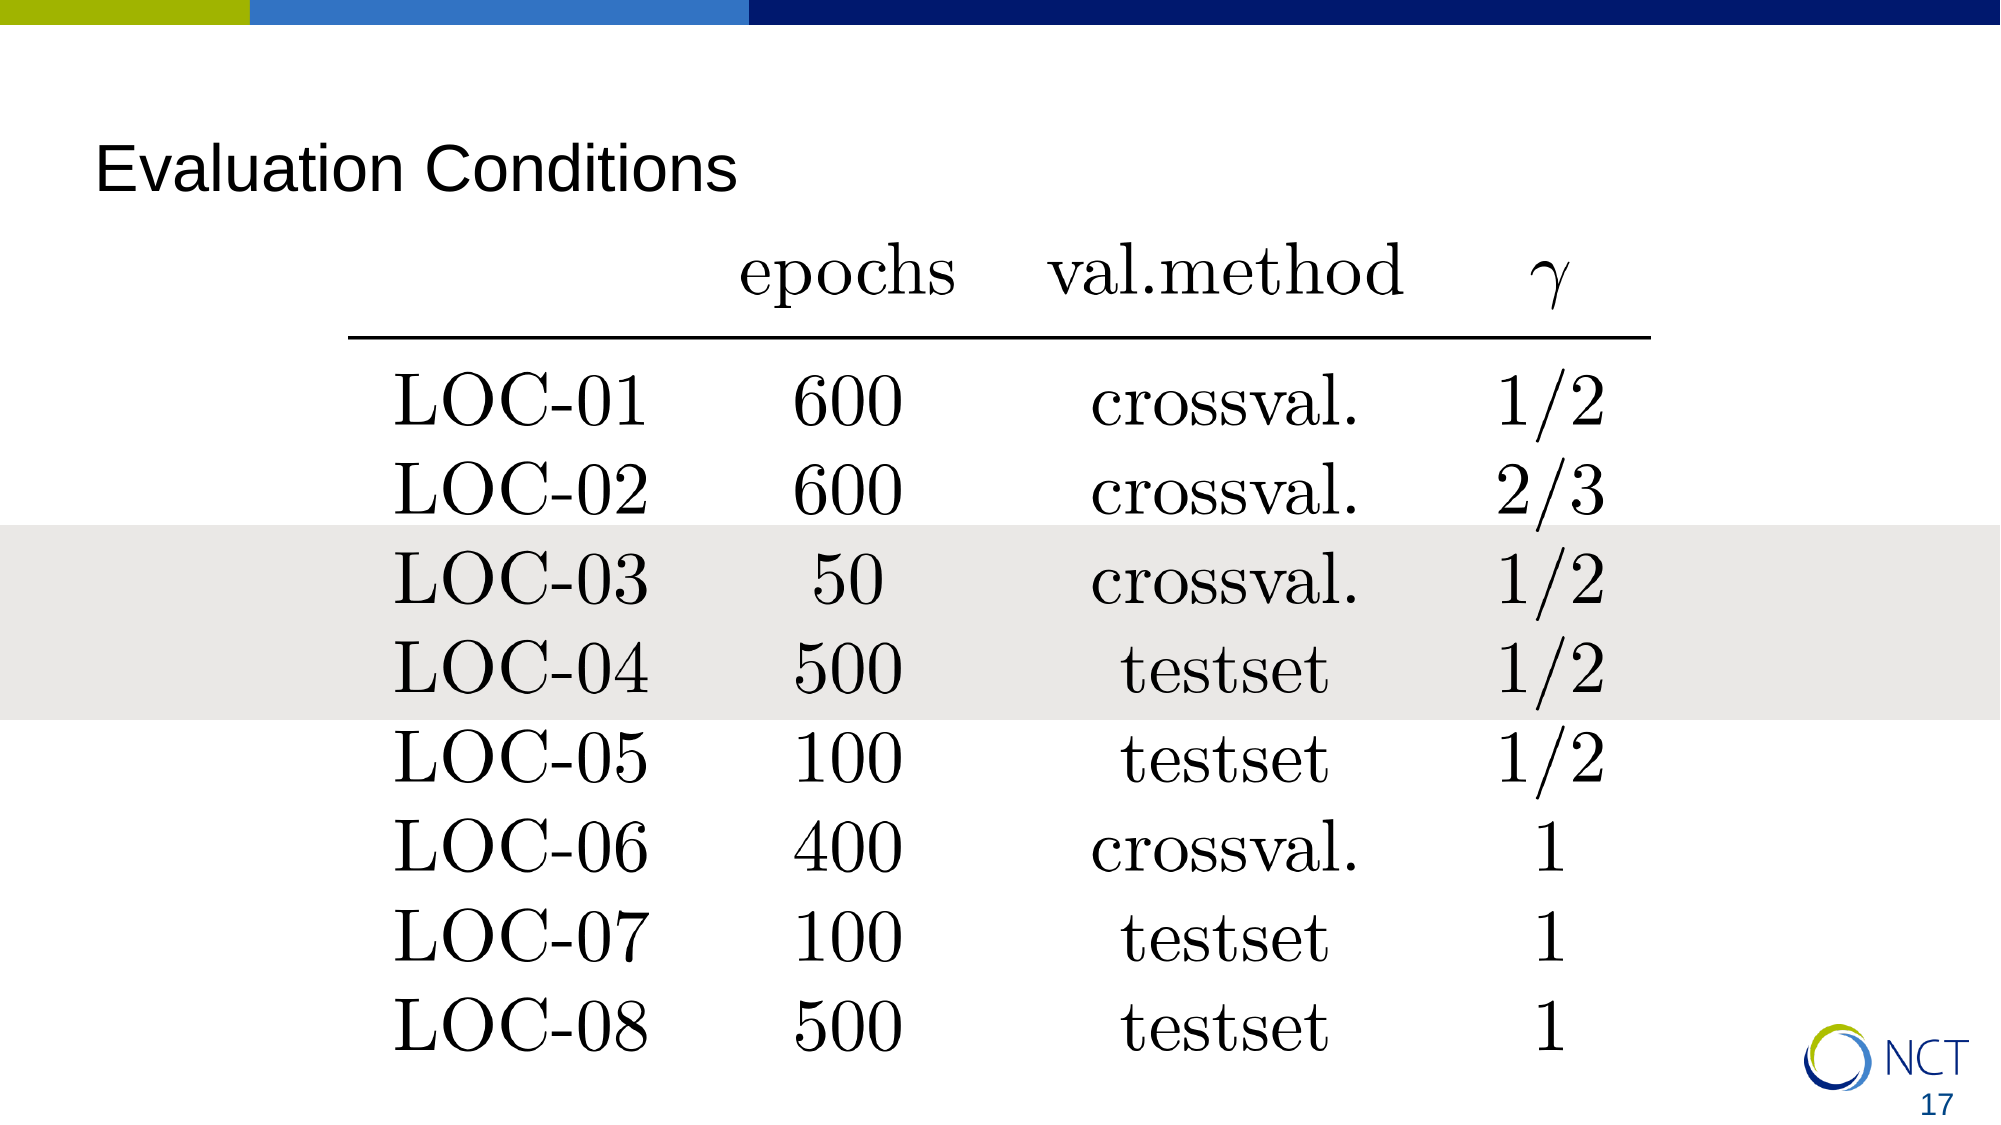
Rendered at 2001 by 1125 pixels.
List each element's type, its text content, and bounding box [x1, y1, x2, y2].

picture [348, 209, 1651, 1092]
text_box [1651, 525, 2000, 721]
text_box [0, 525, 348, 721]
picture [1804, 1024, 1969, 1091]
title Evaluation Conditions [94, 75, 1886, 263]
text_box 17 [1905, 1080, 1981, 1125]
